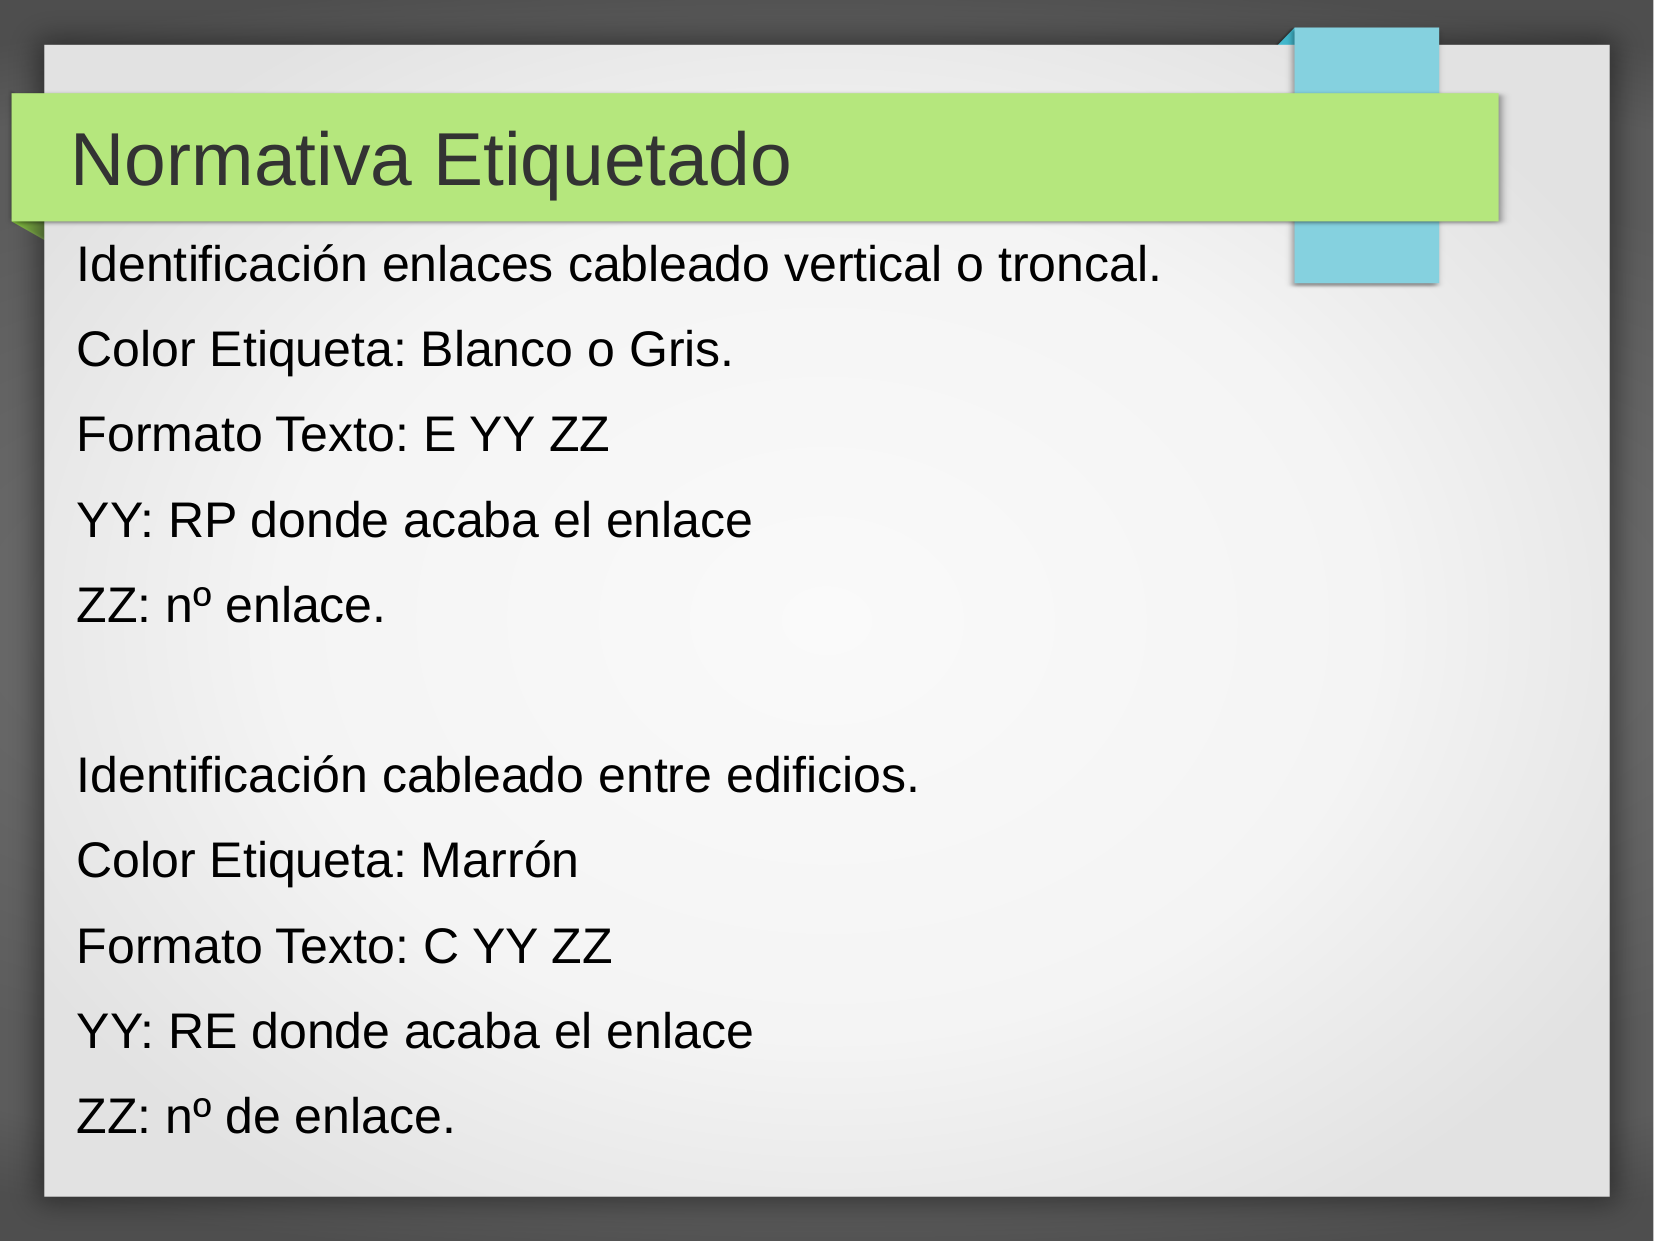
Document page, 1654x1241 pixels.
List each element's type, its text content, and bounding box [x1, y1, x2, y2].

picture [0, 0, 1654, 1241]
list Identificación enlaces cableado vertical o troncal. Color Etiqueta: Blanco o Gris. Formato Texto: E YY ZZ YY: RP donde acaba el enlace ZZ: nº enlace. Identificación cableado entre edificios. Color Etiqueta: Marrón Formato Texto: C YY ZZ YY: RE donde acaba el enlace ZZ: nº de enlace. [76, 236, 1565, 1145]
title Normativa Etiquetado [70, 106, 1229, 213]
